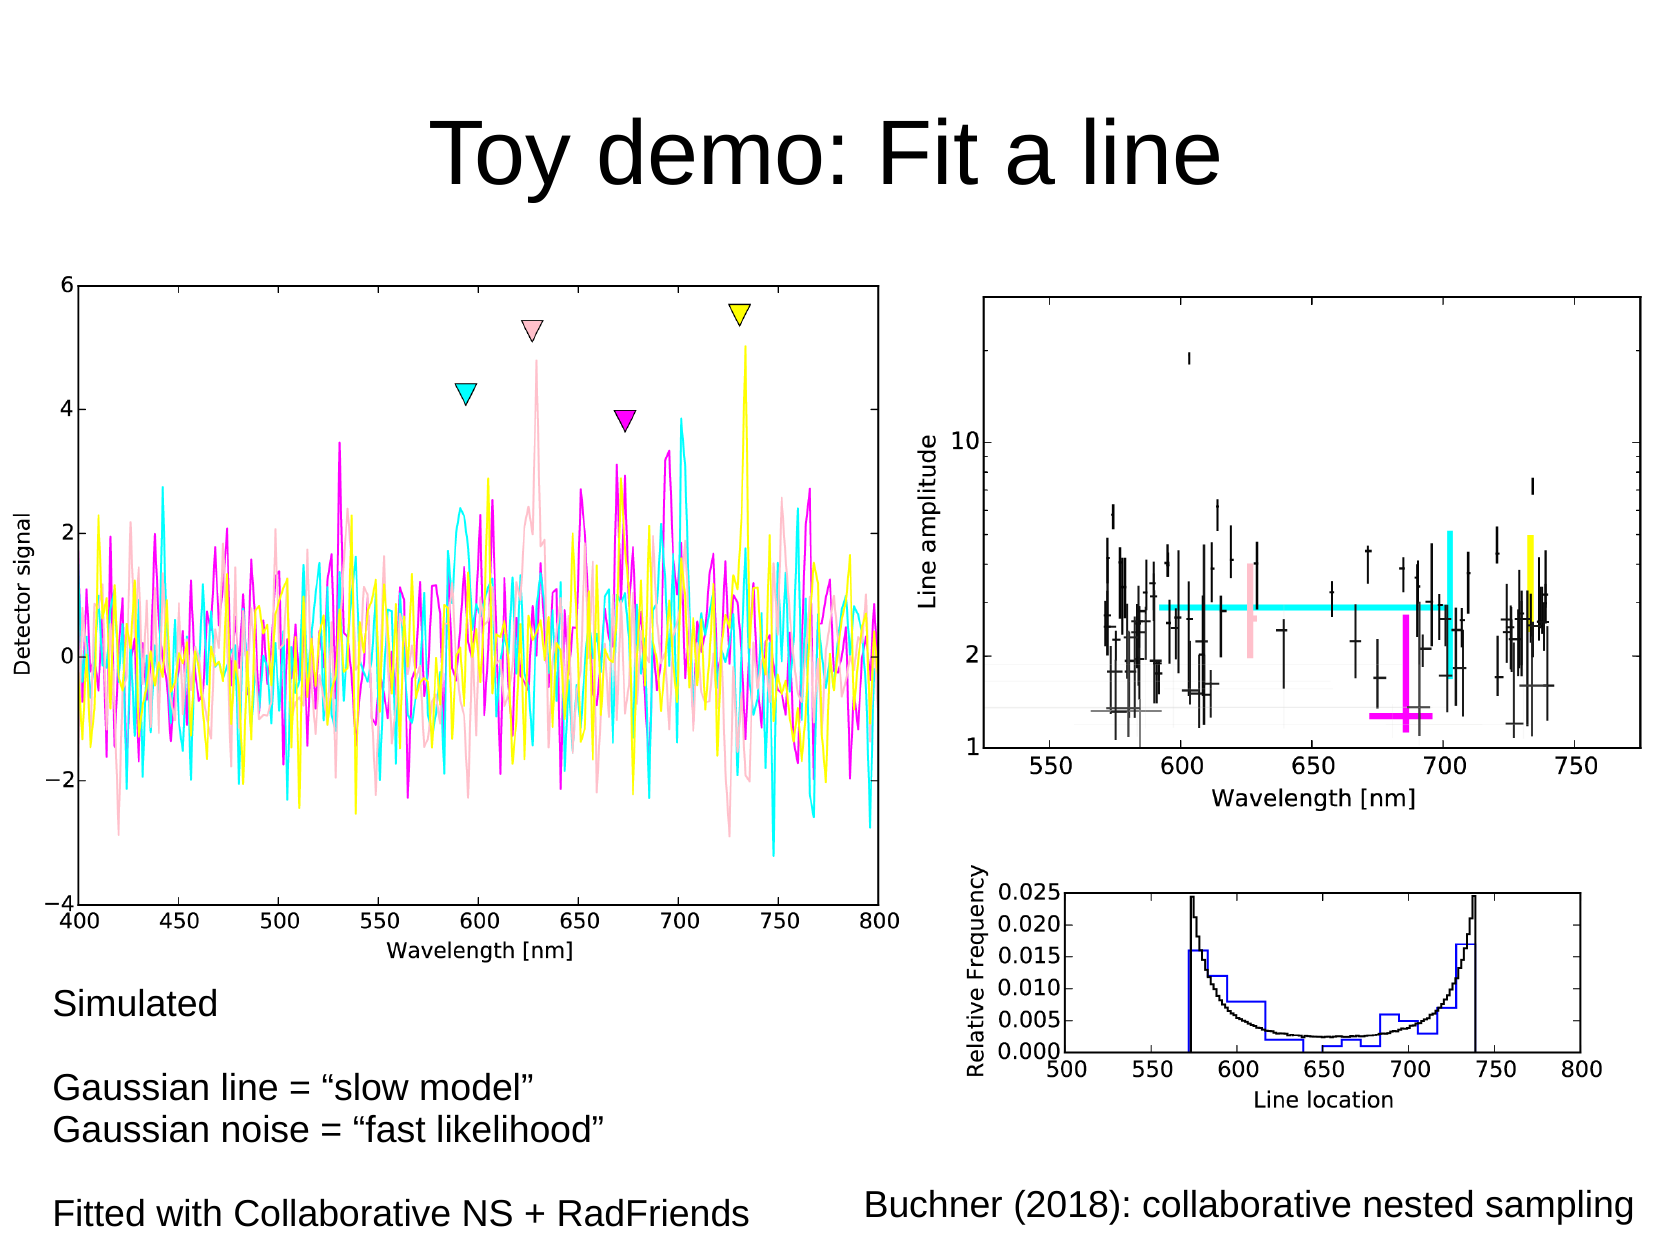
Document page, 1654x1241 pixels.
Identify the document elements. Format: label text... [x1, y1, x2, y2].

picture [0, 262, 1654, 976]
text_box Simulated Gaussian line = “slow model” Gaussian noise = “fast likelihood” Fitted with Collaborative NS + RadFriends [37, 975, 901, 1241]
picture [953, 854, 1613, 1126]
title Toy demo: Fit a line [82, 49, 1571, 257]
text_box Buchner (2018): collaborative nested sampling [901, 1176, 1654, 1241]
